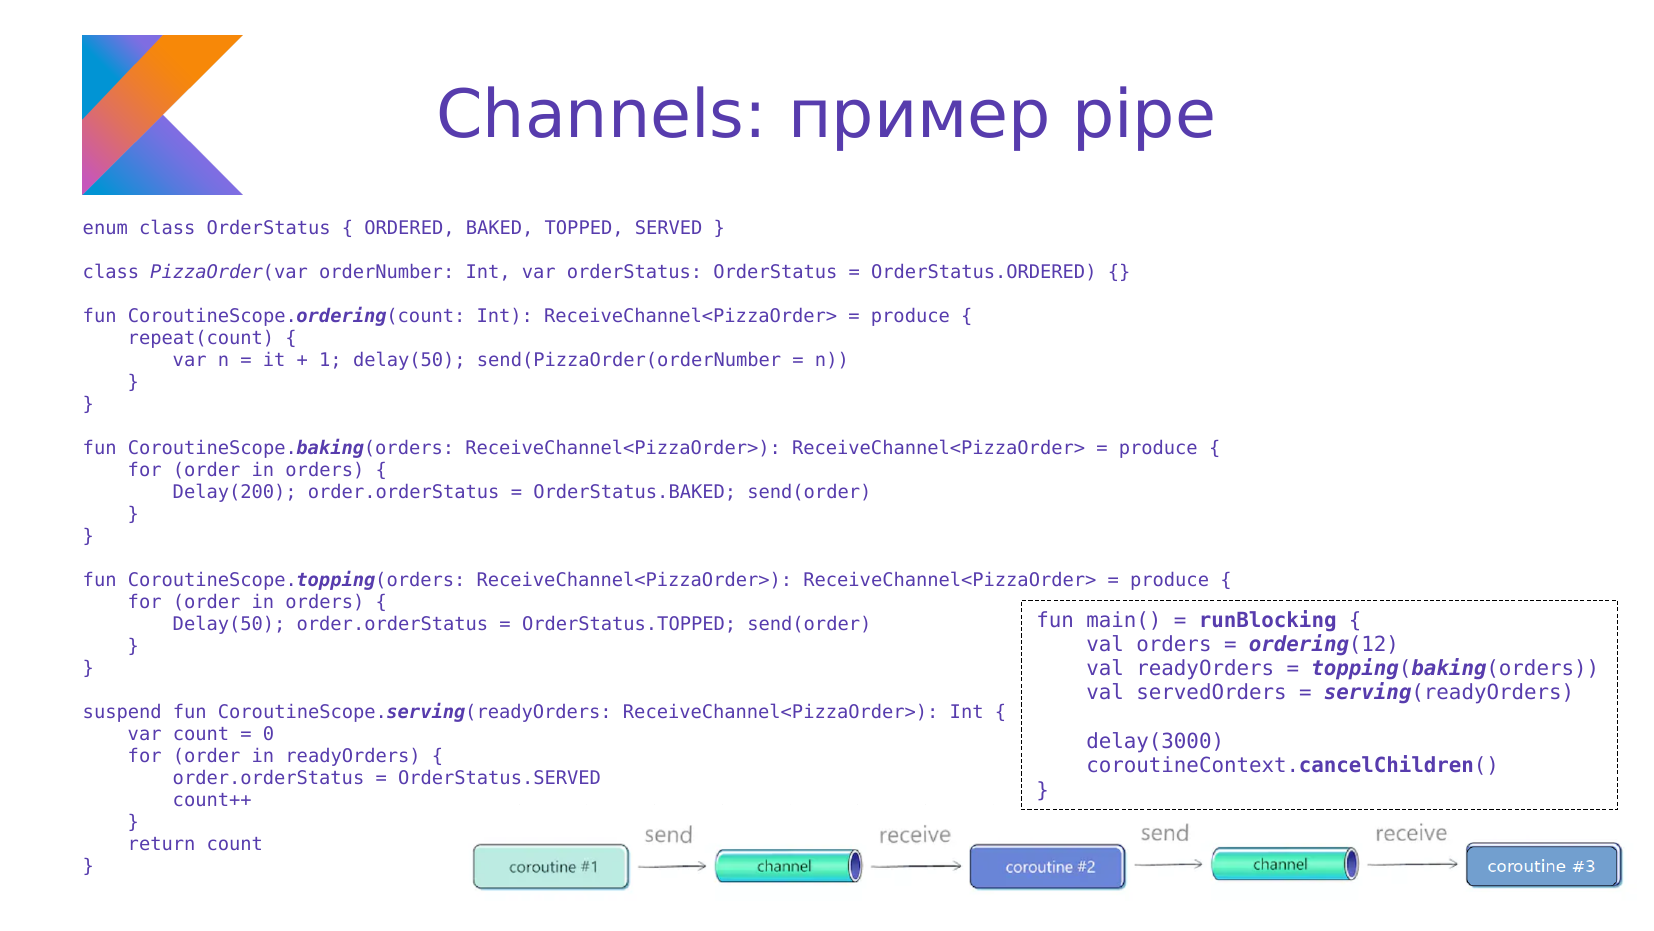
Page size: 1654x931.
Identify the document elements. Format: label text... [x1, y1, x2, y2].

picture [82, 35, 243, 195]
subtitle enum class OrderStatus { ORDERED, BAKED, TOPPED, SERVED } class PizzaOrder(var orderNumber: Int, var orderStatus: OrderStatus = OrderStatus.ORDERED) {} fun CoroutineScope.ordering(count: Int): ReceiveChannel<PizzaOrder> = produce { repeat(count) { var n = it + 1; delay(50); send(PizzaOrder(orderNumber = n)) } } fun CoroutineScope.baking(orders: ReceiveChannel<PizzaOrder>): ReceiveChannel<PizzaOrder> = produce { for (order in orders) { Delay(200); order.orderStatus = OrderStatus.BAKED; send(order) } } fun CoroutineScope.topping(orders: ReceiveChannel<PizzaOrder>): ReceiveChannel<PizzaOrder> = produce { for (order in orders) { Delay(50); order.orderStatus = OrderStatus.TOPPED; send(order) } } suspend fun CoroutineScope.serving(readyOrders: ReceiveChannel<PizzaOrder>): Int { var count = 0 for (order in readyOrders) { order.orderStatus = OrderStatus.SERVED count++ } return count } [82, 204, 1571, 890]
title Channels: пример pipe [243, 37, 1571, 193]
text_box fun main() = runBlocking { val orders = ordering(12) val readyOrders = topping(baking(orders)) val servedOrders = serving(readyOrders) delay(3000) coroutineContext.cancelChildren() } [1021, 600, 1618, 810]
picture [455, 802, 1637, 901]
